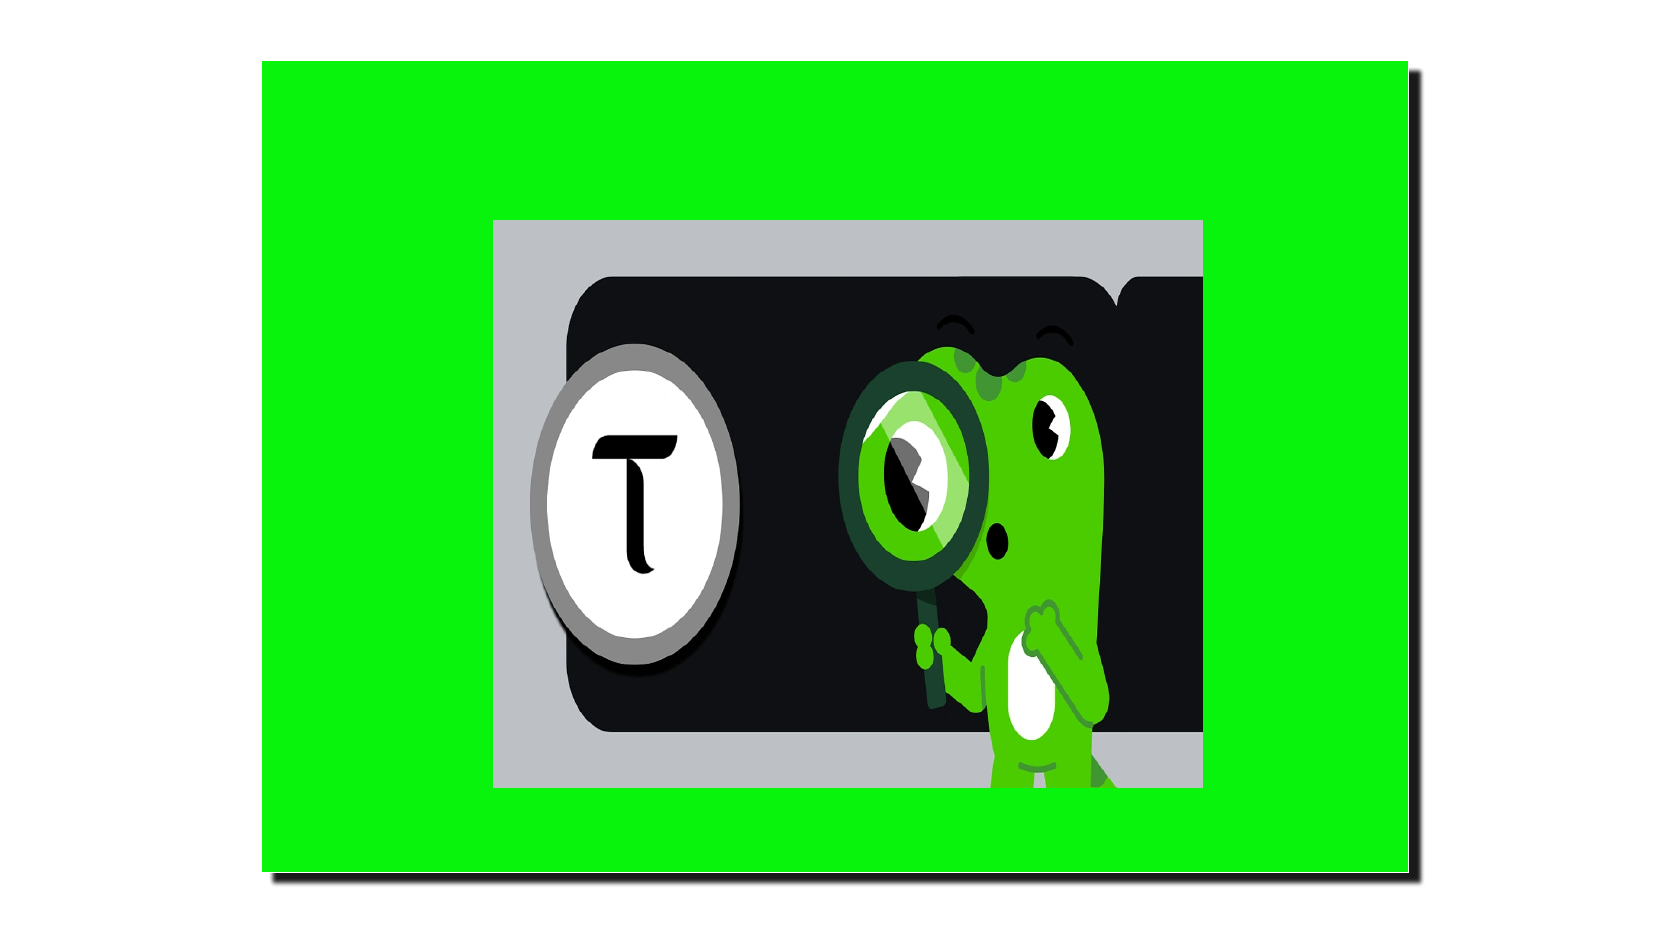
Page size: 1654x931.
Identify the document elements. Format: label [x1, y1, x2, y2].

picture [493, 220, 1203, 788]
text_box [261, 60, 1409, 873]
